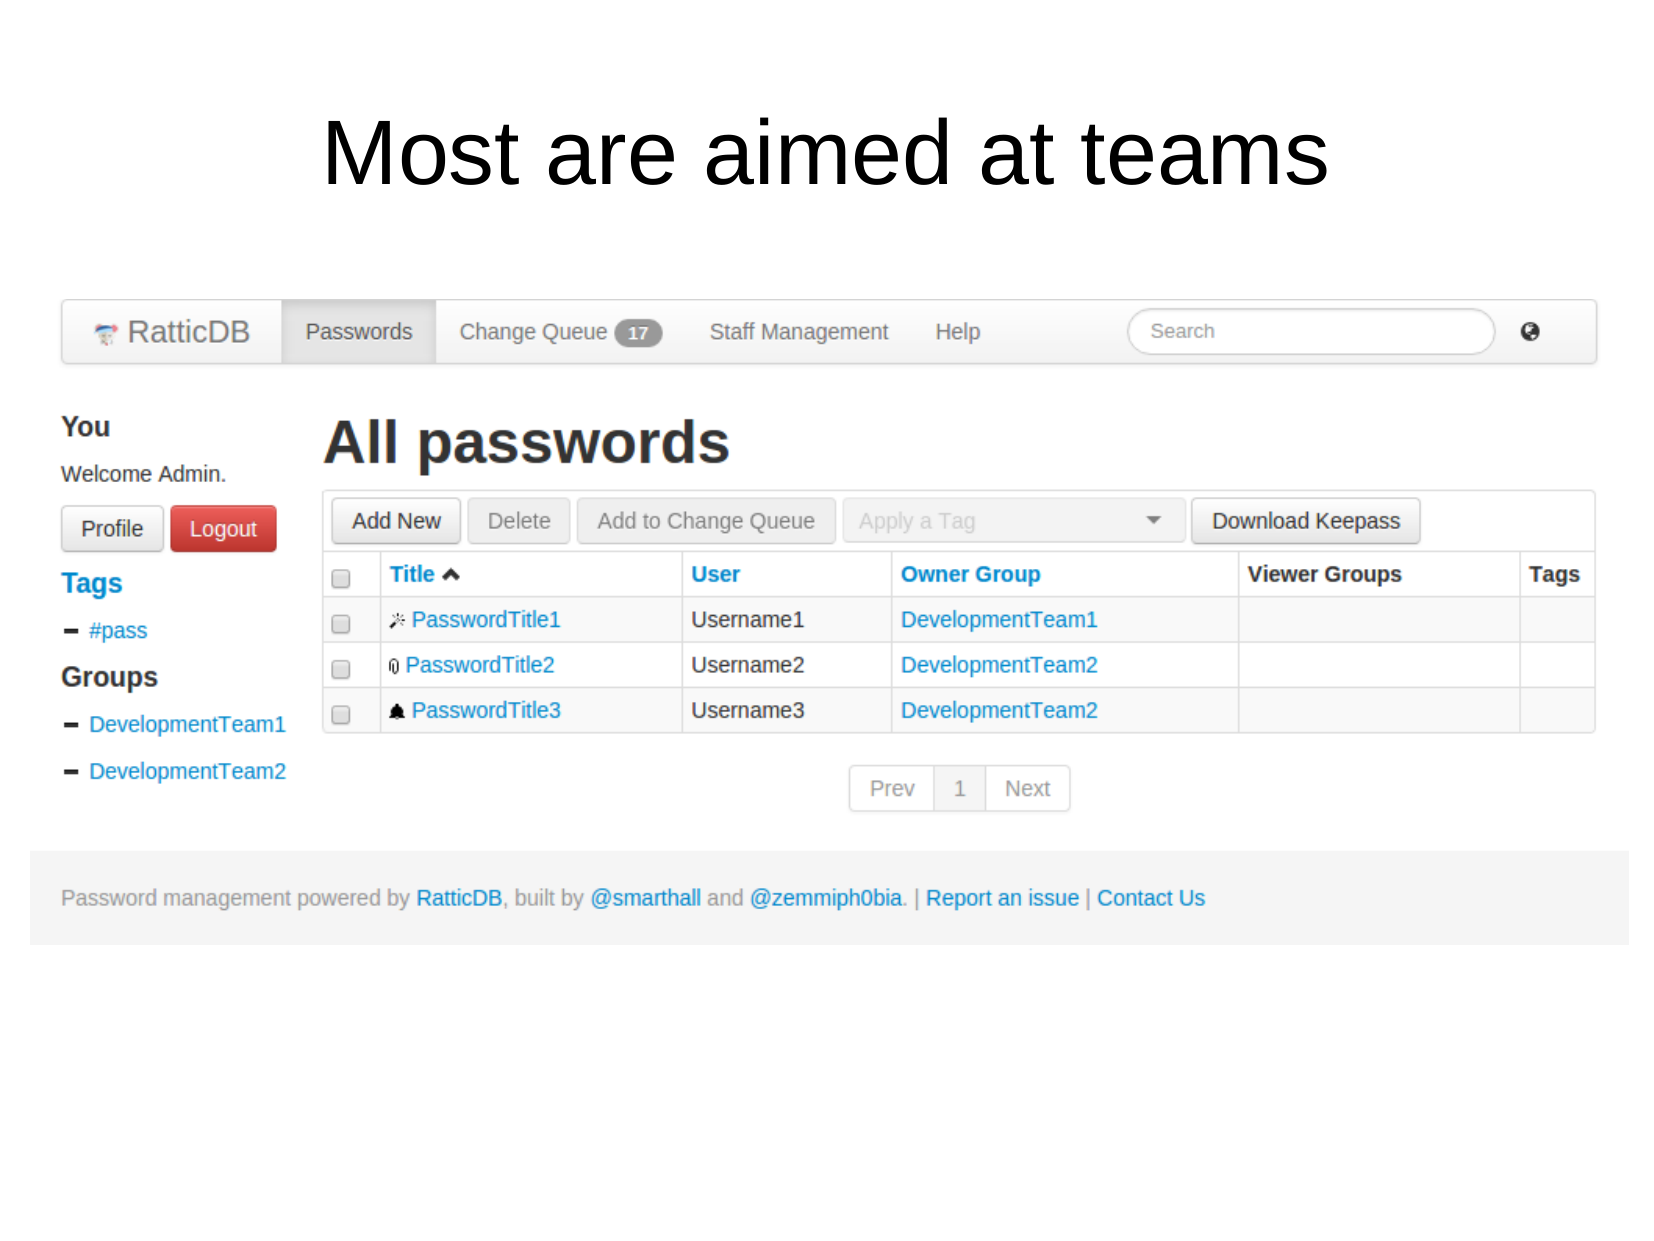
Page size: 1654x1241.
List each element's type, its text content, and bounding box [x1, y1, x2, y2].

title Most are aimed at teams [82, 49, 1571, 257]
picture [30, 299, 1629, 946]
